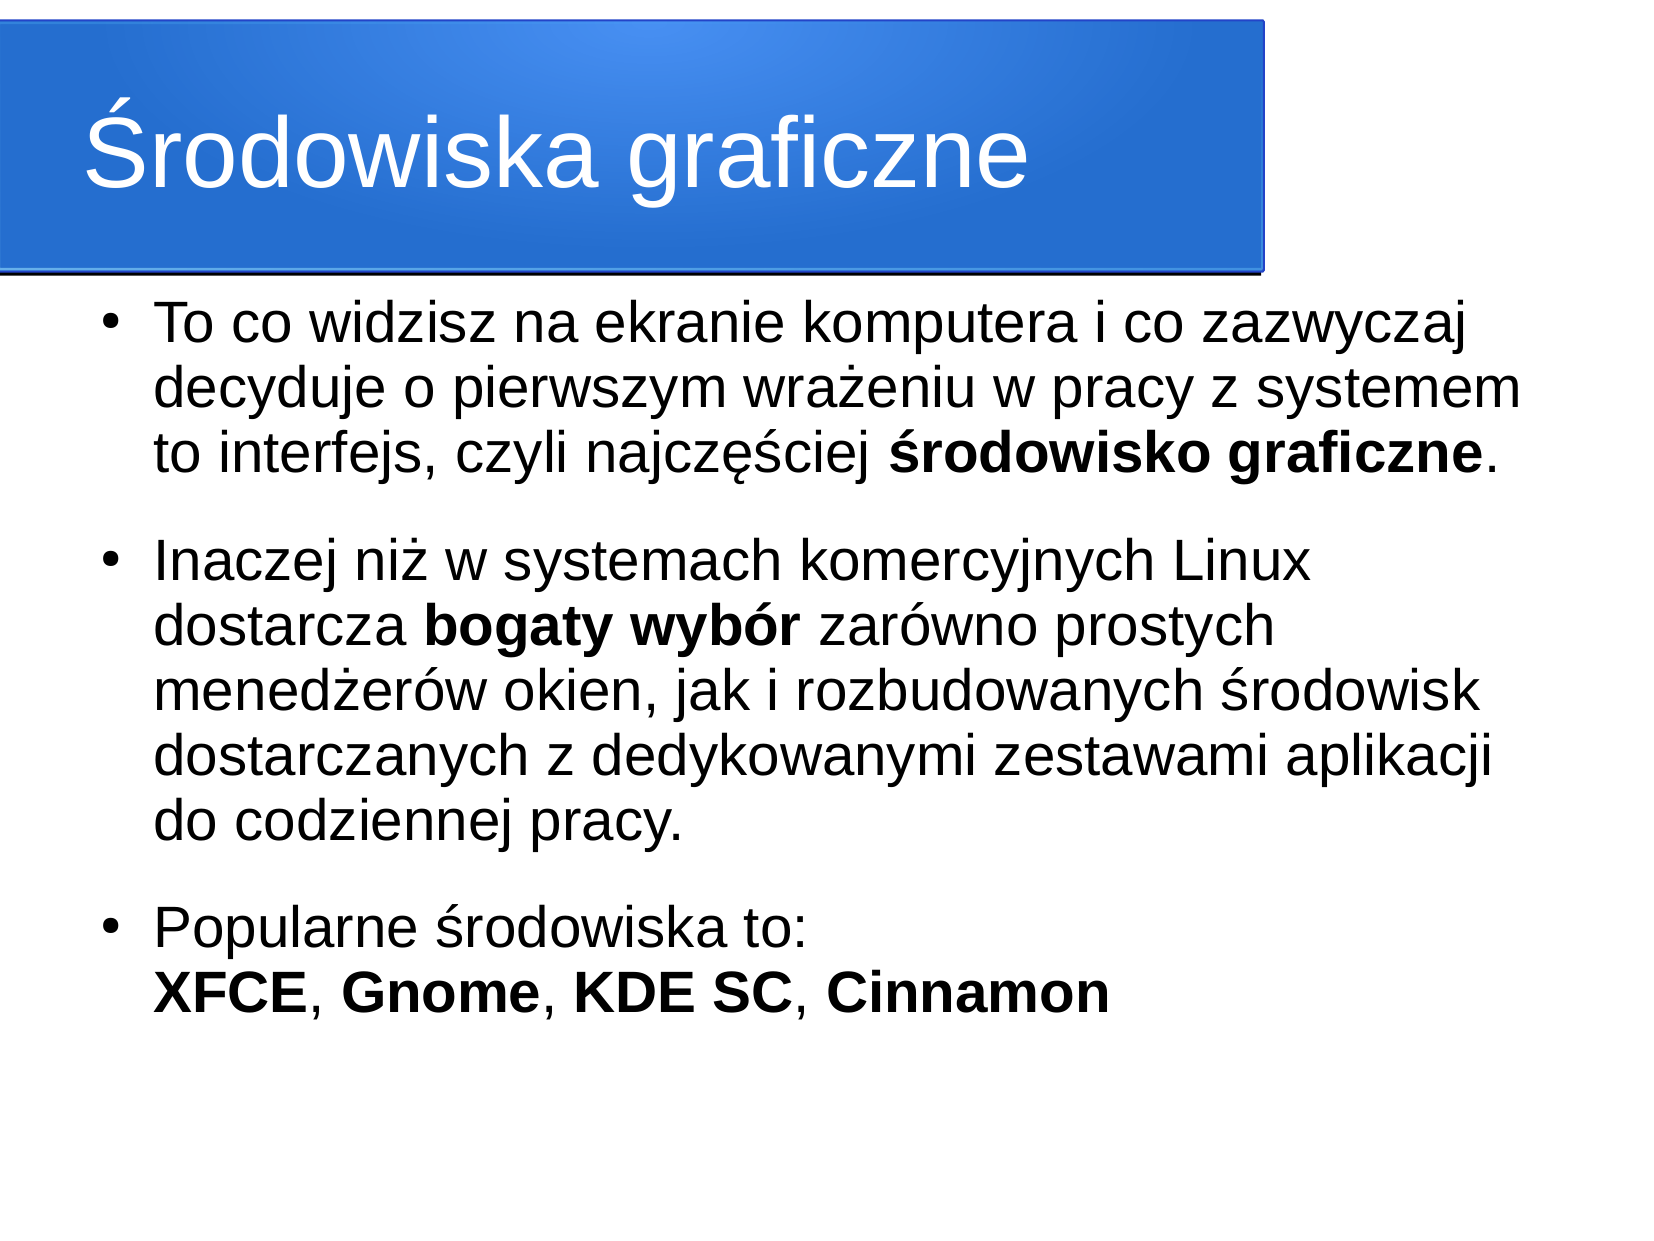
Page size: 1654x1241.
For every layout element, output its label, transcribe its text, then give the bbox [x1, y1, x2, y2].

list To co widzisz na ekranie komputera i co zazwyczaj decyduje o pierwszym wrażeniu w pracy z systemem to interfejs, czyli najczęściej środowisko graficzne. Inaczej niż w systemach komercyjnych Linux dostarcza bogaty wybór zarówno prostych menedżerów okien, jak i rozbudowanych środowisk dostarczanych z dedykowanymi zestawami aplikacji do codziennej pracy. Popularne środowiska to: XFCE, Gnome, KDE SC, Cinnamon [82, 290, 1538, 1217]
title Środowiska graficzne [82, 49, 1250, 257]
